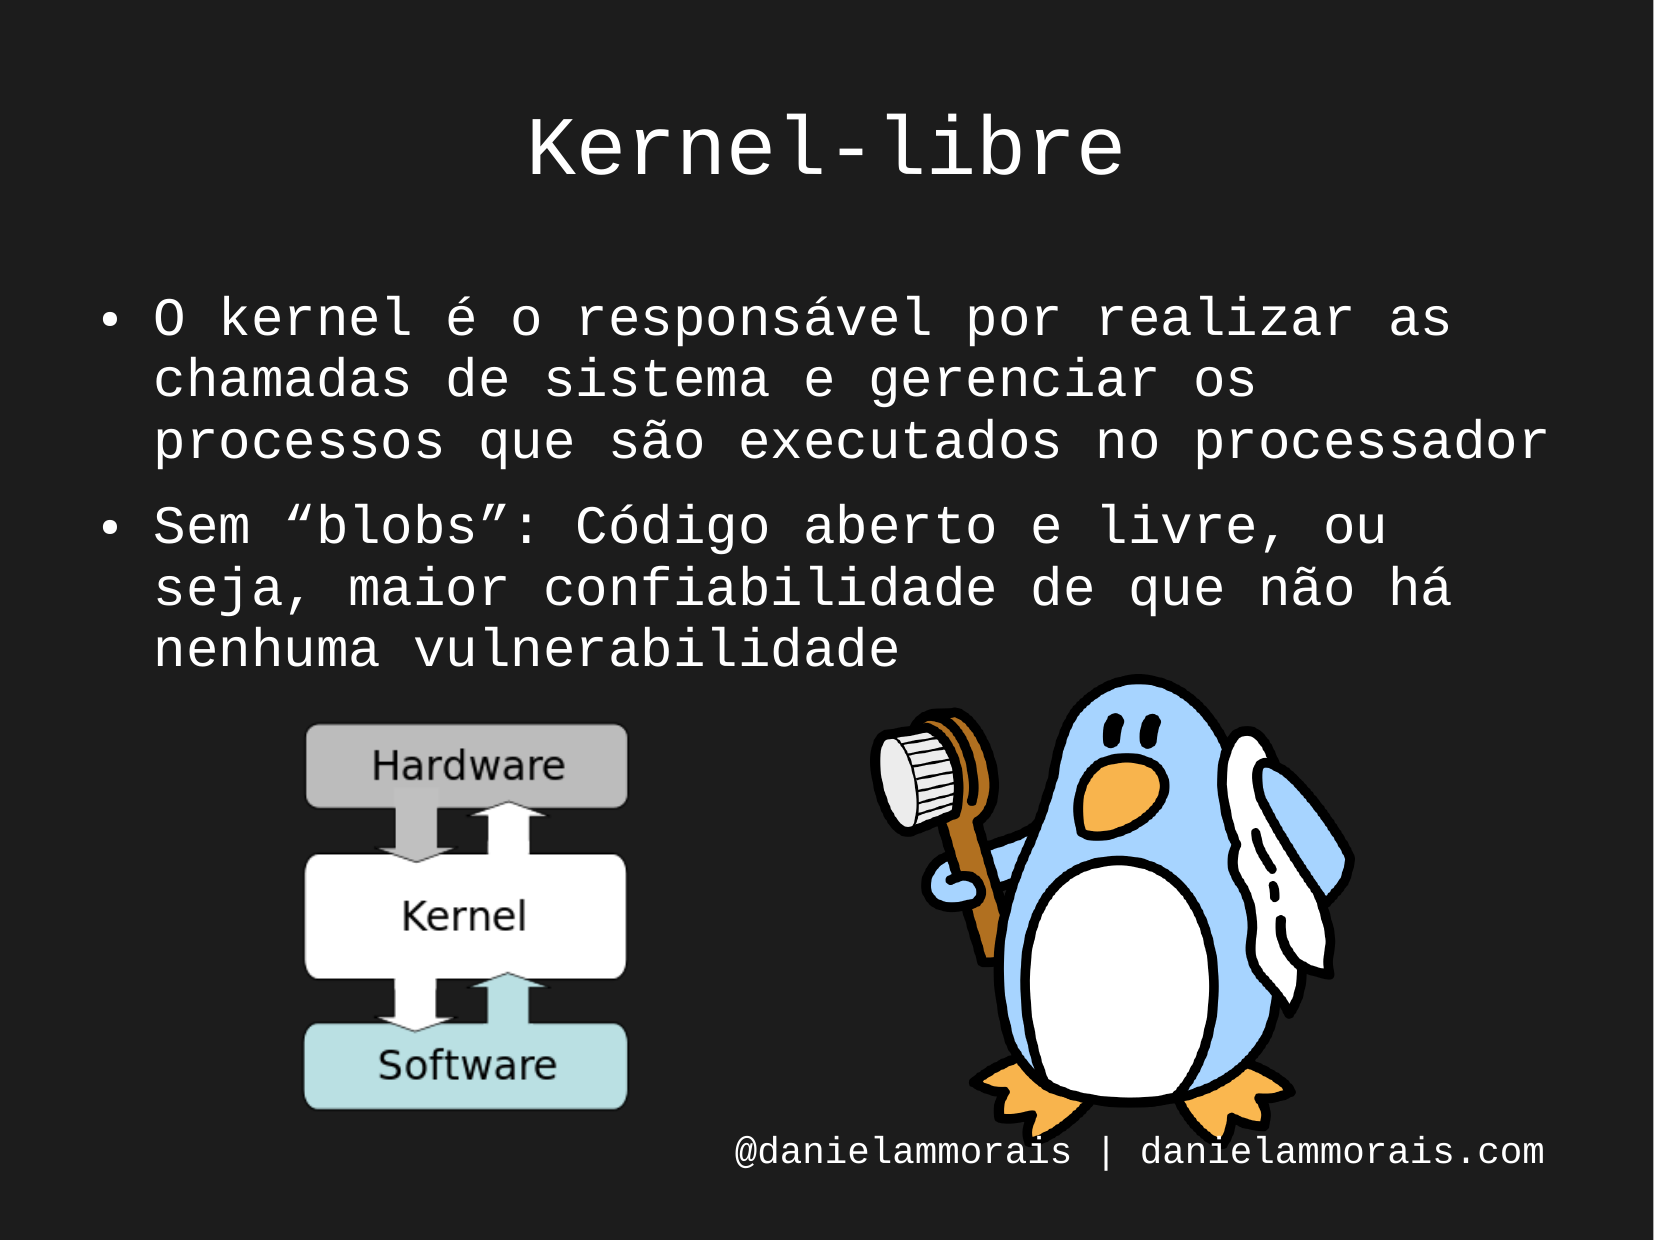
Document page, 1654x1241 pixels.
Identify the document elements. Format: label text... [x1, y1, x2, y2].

picture [870, 674, 1355, 1125]
list O kernel é o responsável por realizar as chamadas de sistema e gerenciar os processos que são executados no processador Sem “blobs”: Código aberto e livre, ou seja, maior confiabilidade de que não há nenhuma vulnerabilidade [82, 290, 1571, 1010]
text_box @danielammorais | danielammorais.com [720, 1125, 1654, 1226]
title Kernel-libre [82, 49, 1571, 257]
picture [300, 719, 631, 1113]
